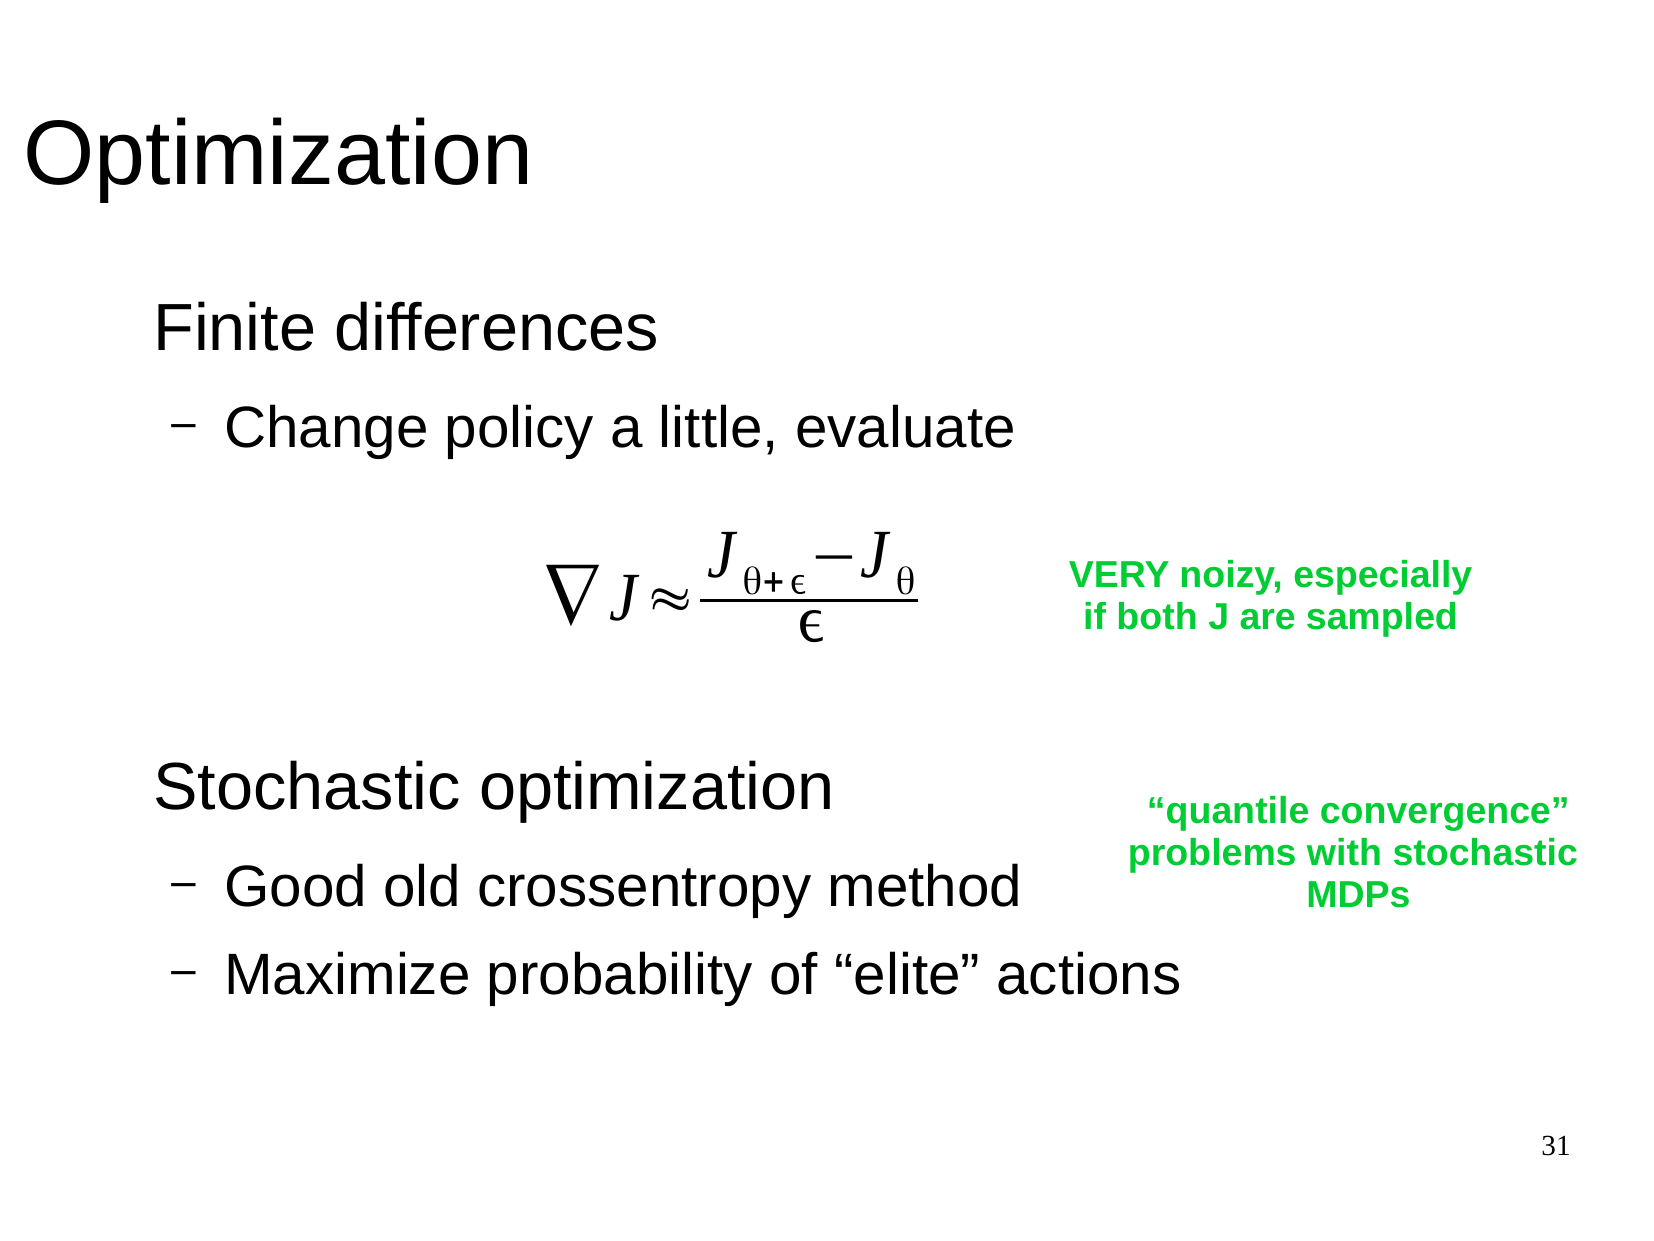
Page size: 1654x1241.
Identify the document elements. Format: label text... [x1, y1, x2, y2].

text_box VERY noizy, especially if both J are sampled [1054, 545, 1488, 645]
text_box “quantile convergence” problems with stochastic MDPs [1113, 782, 1604, 924]
list Finite differences Change policy a little, evaluate Stochastic optimization Good old crossentropy method Maximize probability of “elite” actions [82, 290, 1571, 1141]
title Optimization [23, 49, 1512, 257]
chart [526, 517, 938, 644]
